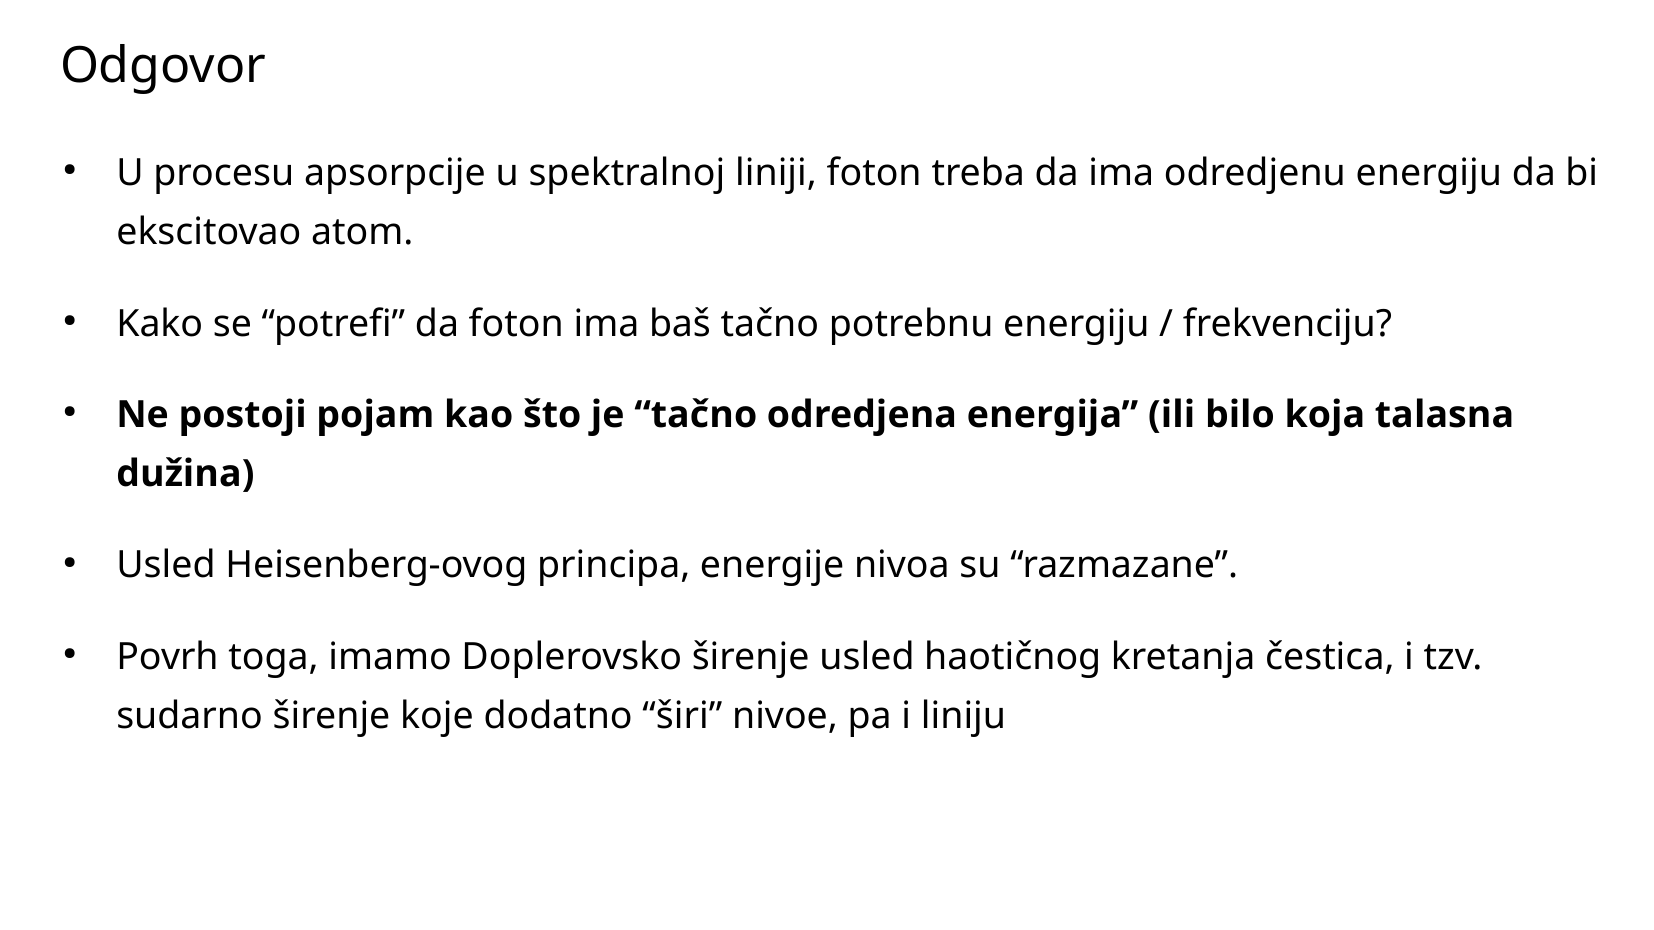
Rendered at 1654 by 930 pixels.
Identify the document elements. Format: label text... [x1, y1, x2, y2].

title Odgovor [59, 13, 1648, 113]
list U procesu apsorpcije u spektralnoj liniji, foton treba da ima odredjenu energiju da bi ekscitovao atom. Kako se “potrefi” da foton ima baš tačno potrebnu energiju / frekvenciju? Ne postoji pojam kao što je “tačno odredjena energija” (ili bilo koja talasna dužina) Usled Heisenberg-ovog principa, energije nivoa su “razmazane”. Povrh toga, imamo Doplerovsko širenje usled haotičnog kretanja čestica, i tzv. sudarno širenje koje dodatno “širi” nivoe, pa i liniju [45, 138, 1613, 868]
